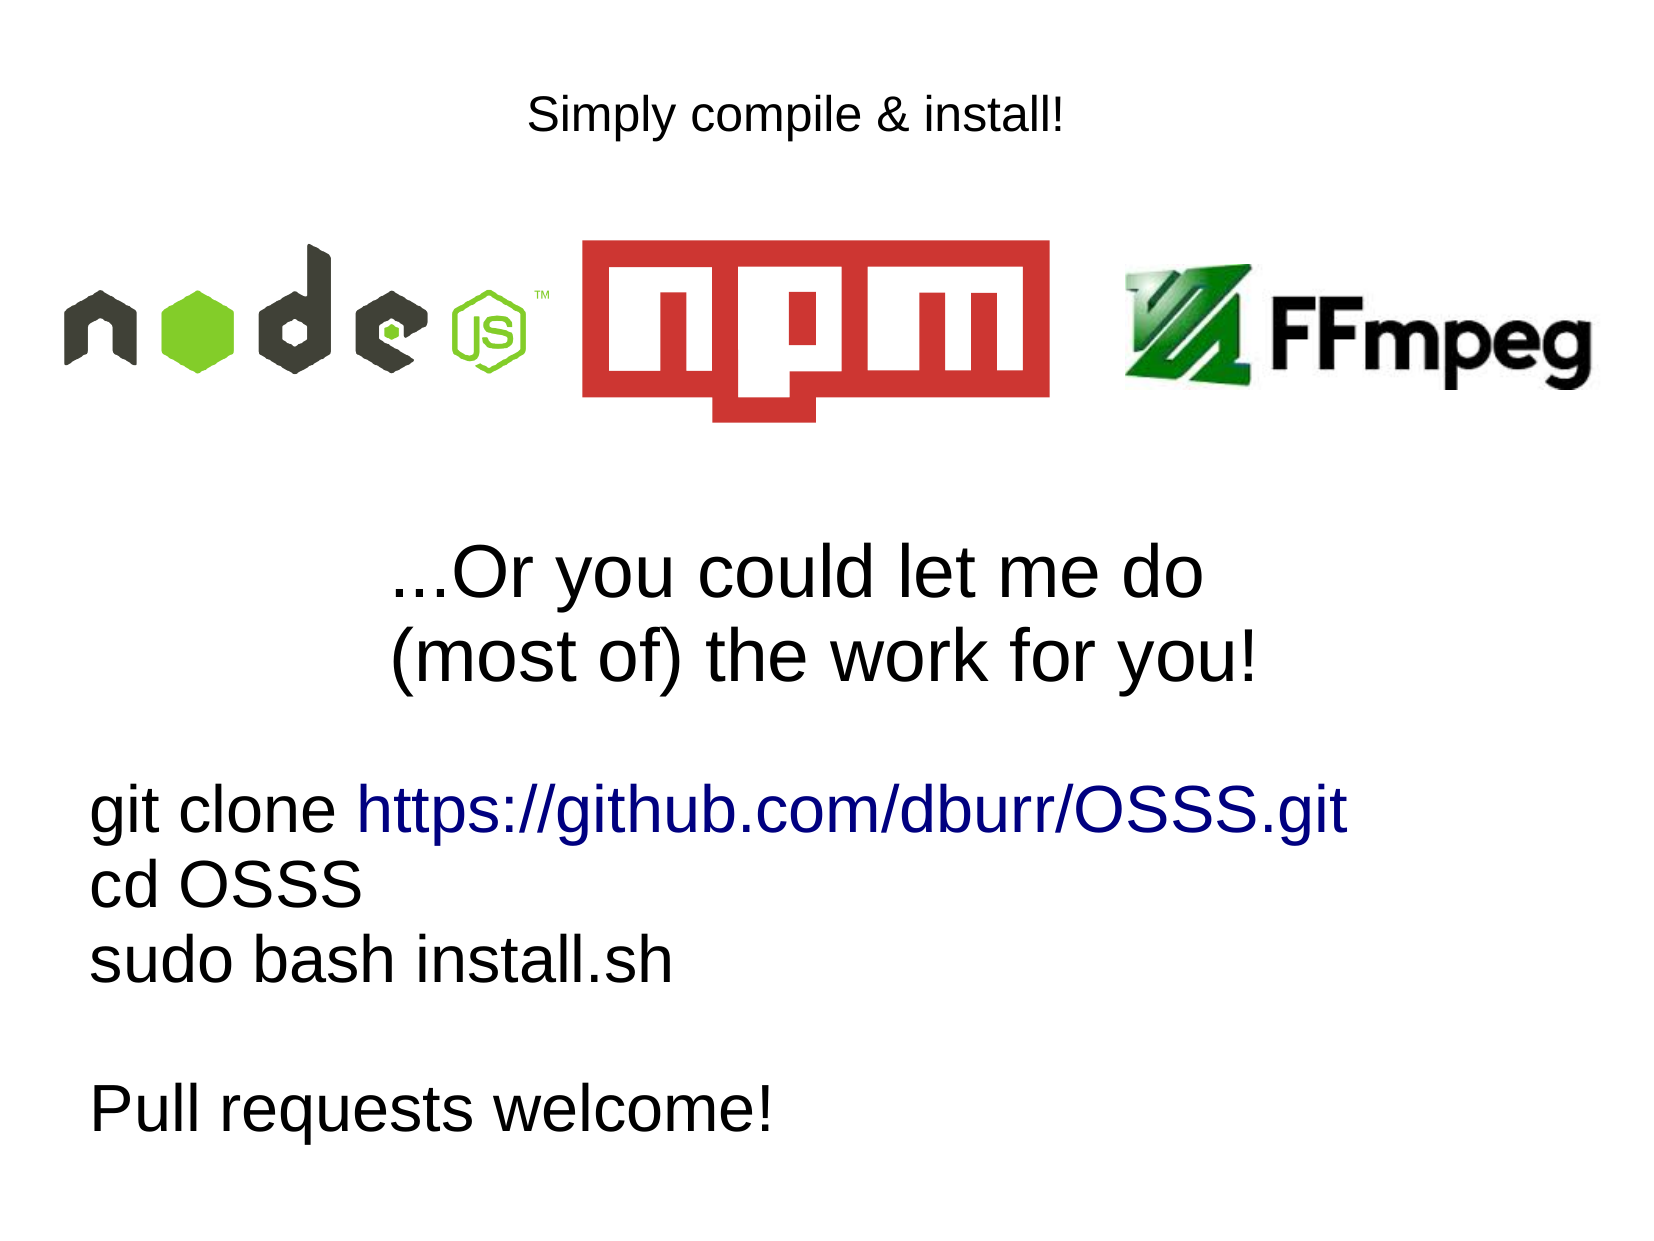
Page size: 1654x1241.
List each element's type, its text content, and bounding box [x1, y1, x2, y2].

text_box Simply compile & install! [511, 78, 1081, 151]
picture [1125, 264, 1619, 391]
text_box ...Or you could let me do (most of) the work for you! [374, 522, 1276, 706]
text_box git clone https://github.com/dburr/OSSS.git cd OSSS sudo bash install.sh Pull requests welcome! [75, 765, 1362, 1153]
picture [50, 182, 556, 436]
picture [581, 240, 1051, 424]
